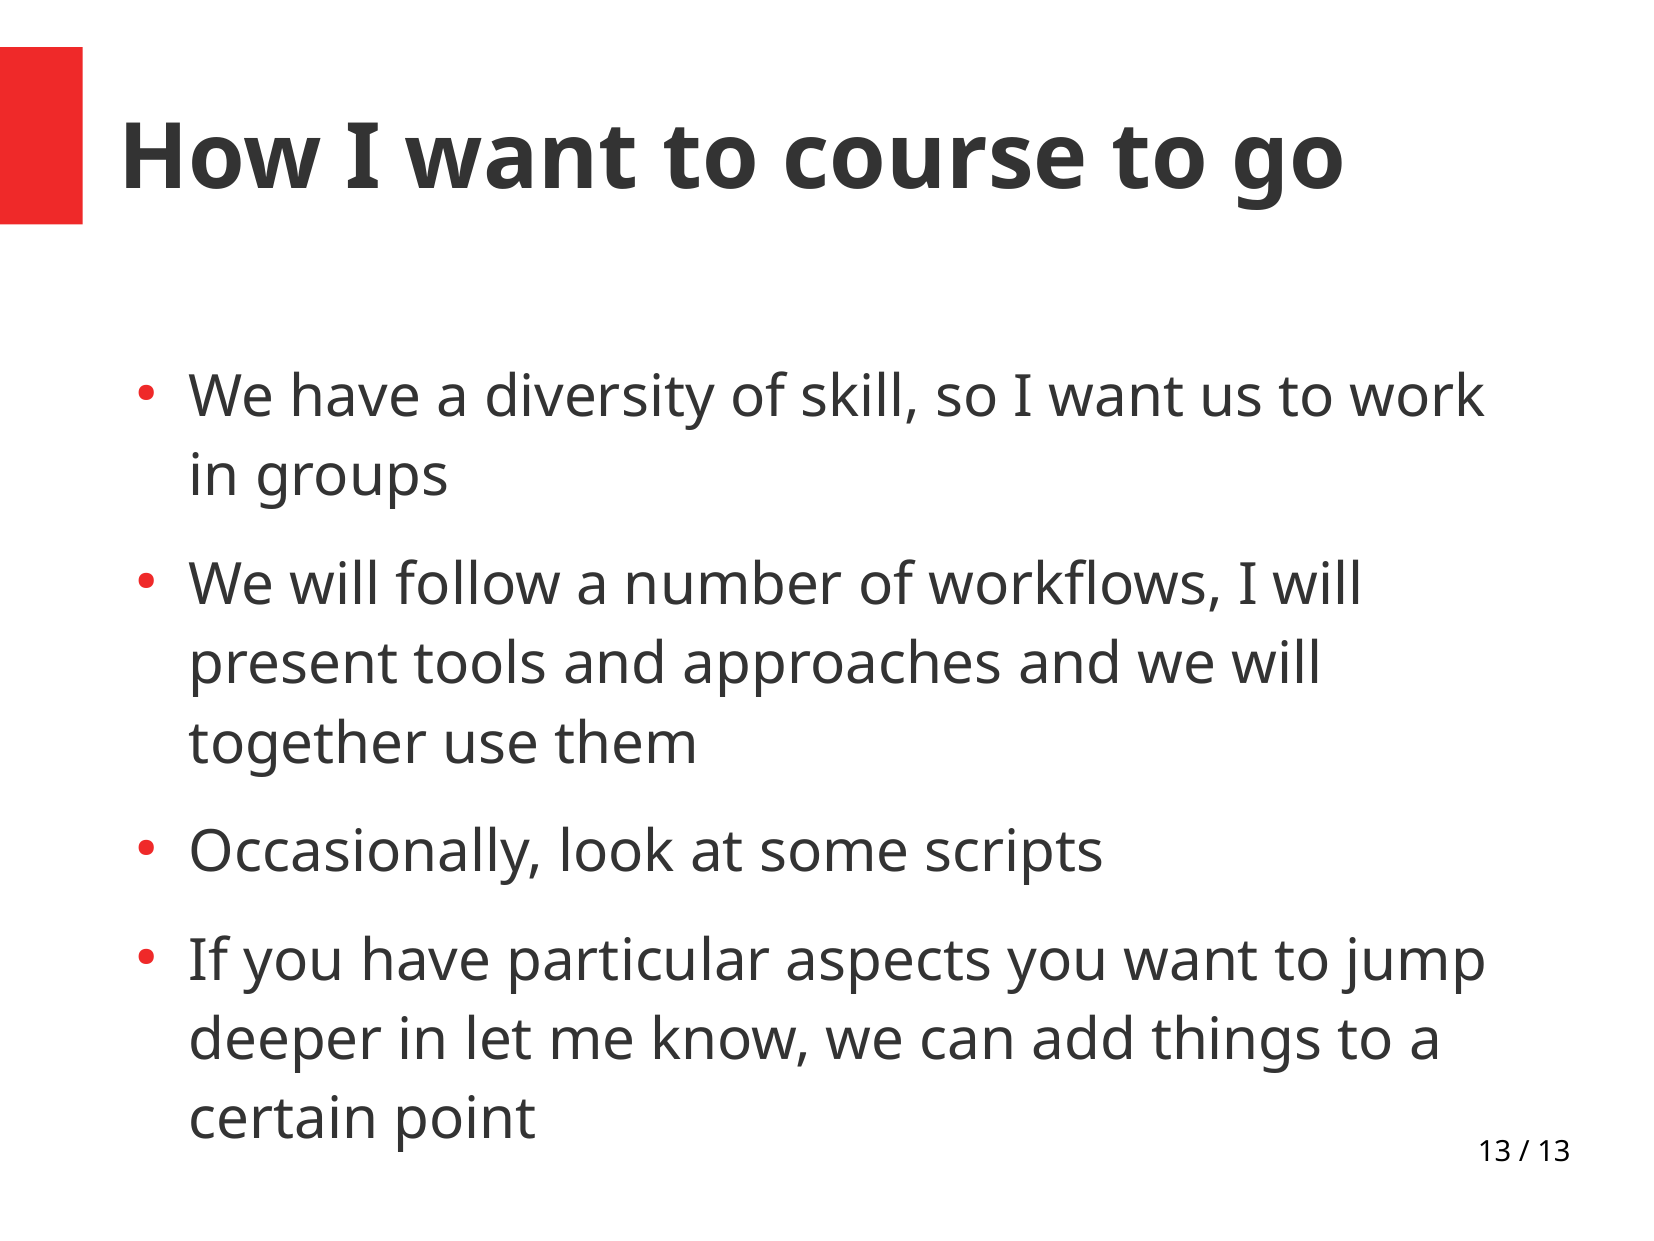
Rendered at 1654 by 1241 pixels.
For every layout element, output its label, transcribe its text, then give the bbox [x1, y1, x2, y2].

list We have a diversity of skill, so I want us to work in groups We will follow a number of workflows, I will present tools and approaches and we will together use them Occasionally, look at some scripts If you have particular aspects you want to jump deeper in let me know, we can add things to a certain point [118, 354, 1536, 1074]
title How I want to course to go [118, 49, 1571, 257]
